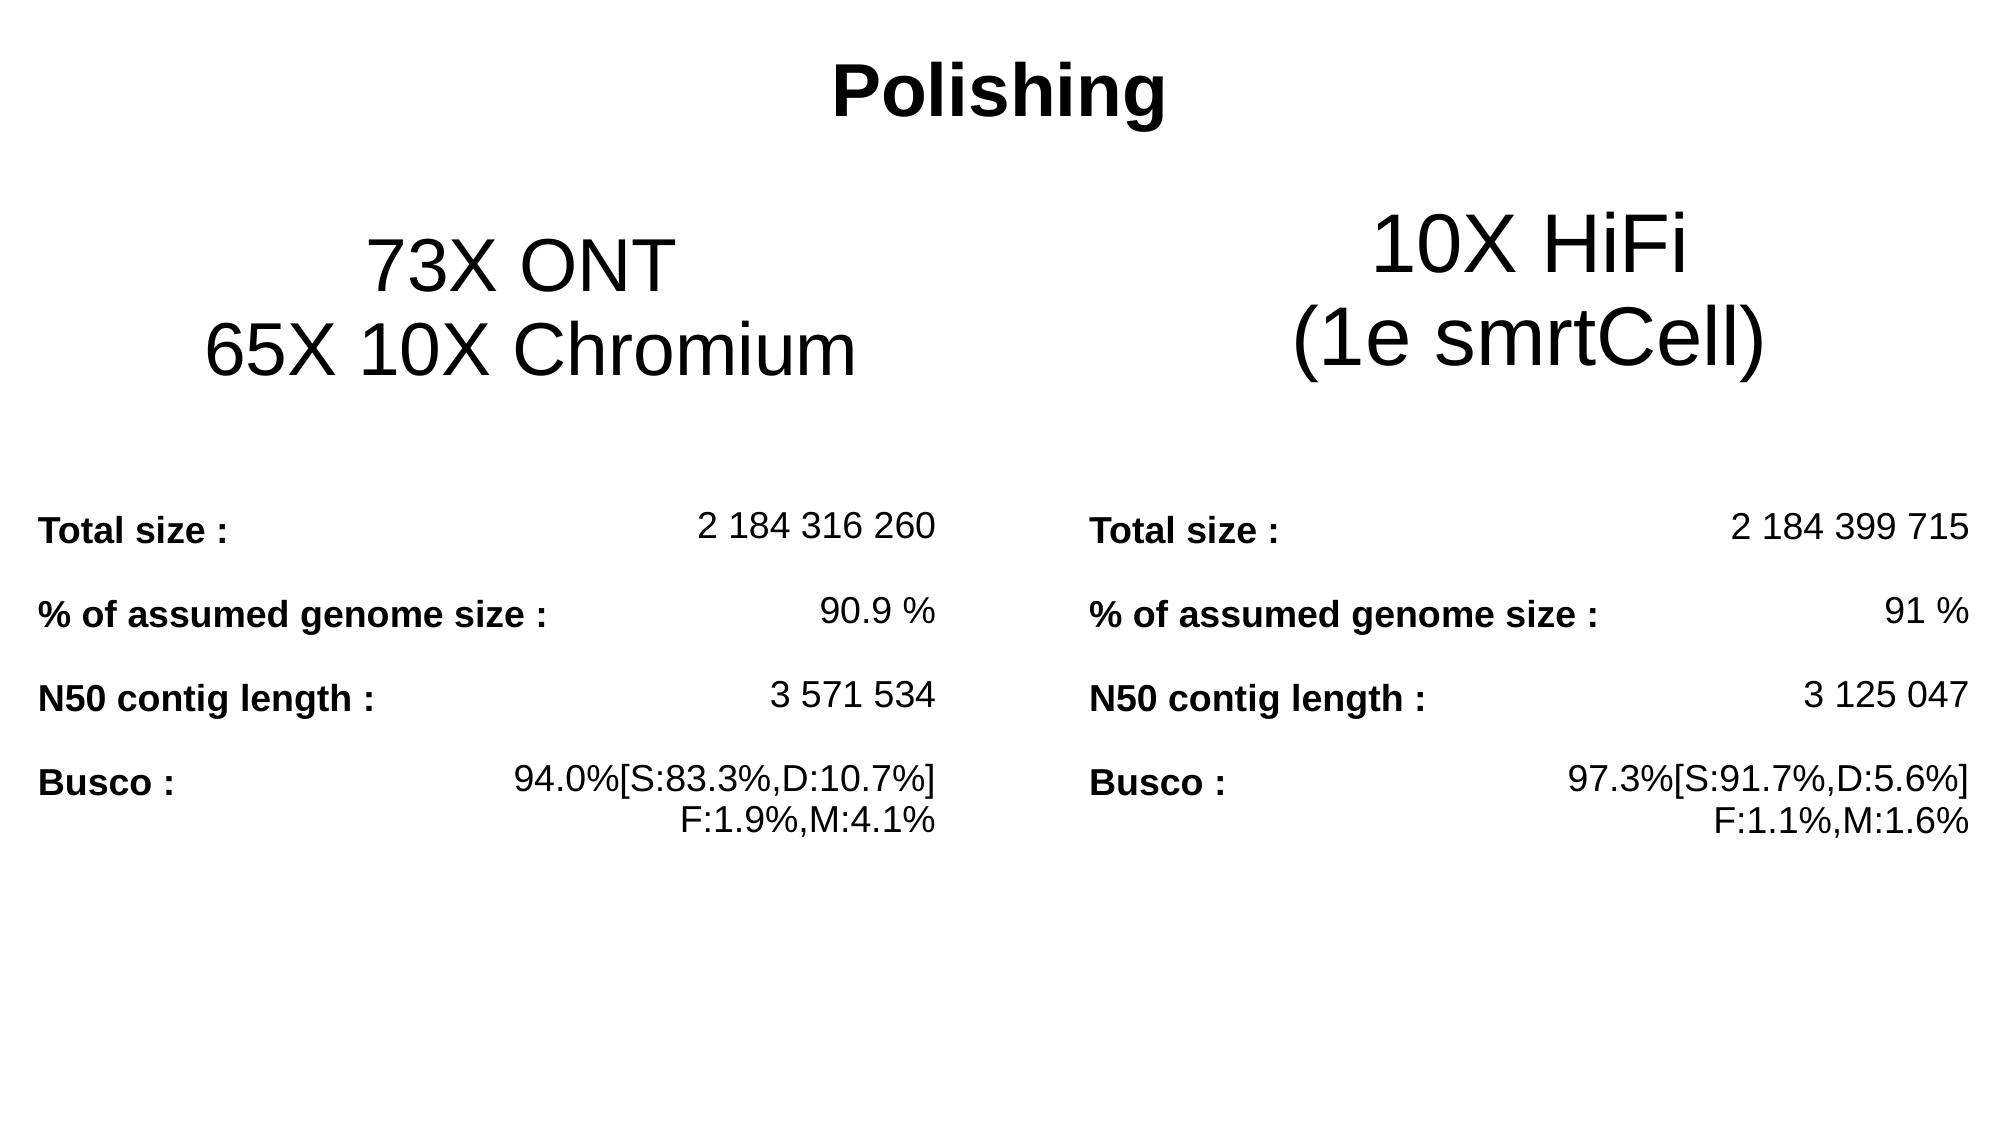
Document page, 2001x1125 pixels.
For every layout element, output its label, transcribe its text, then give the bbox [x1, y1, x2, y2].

title Polishing [503, 0, 1497, 184]
title 10X HiFi (1e smrtCell) [1074, 196, 1985, 384]
text_box 2 184 399 715 91 % 3 125 047 97.3%[S:91.7%,D:5.6%] F:1.1%,M:1.6% [1227, 497, 1985, 849]
text_box Total size : % of assumed genome size : N50 contig length : Busco : [23, 501, 194, 811]
text_box 2 184 316 260 90.9 % 3 571 534 94.0%[S:83.3%,D:10.7%] F:1.9%,M:4.1% [194, 497, 951, 849]
title 73X ONT 65X 10X Chromium [35, 213, 1028, 402]
text_box Total size : % of assumed genome size : N50 contig length : Busco : [1074, 501, 1831, 811]
